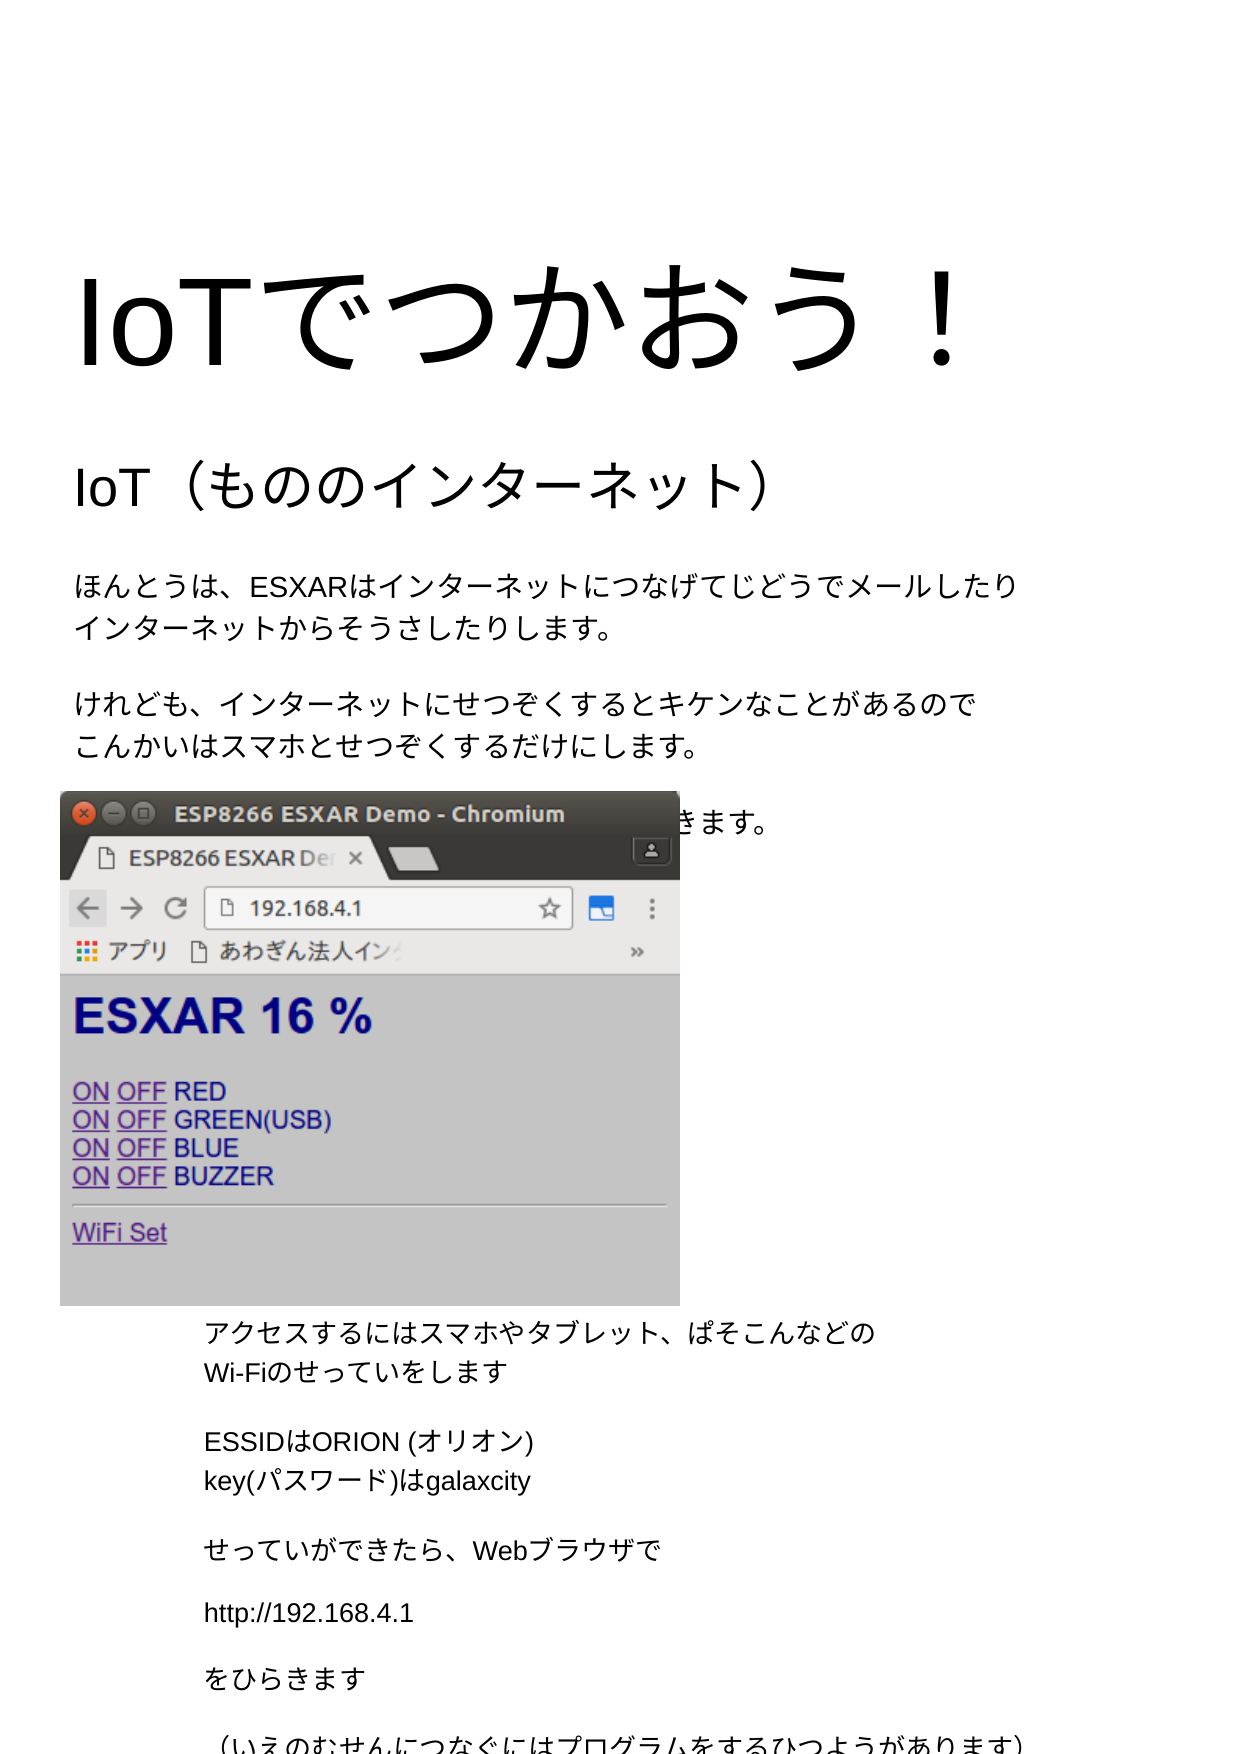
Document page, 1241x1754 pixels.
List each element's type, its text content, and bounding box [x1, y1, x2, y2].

text_box IoTでつかおう！ IoT（もののインターネット） ほんとうは、ESXARはインターネットにつなげてじどうでメールしたり インターネットからそうさしたりします。 けれども、インターネットにせつぞくするとキケンなことがあるので こんかいはスマホとせつぞくするだけにします。 スマホからESXARがみえたりそうさしたりできます。 [59, 212, 1188, 1747]
text_box アクセスするにはスマホやタブレット、ぱそこんなどの Wi-Fiのせっていをします ESSIDはORION (オリオン) key(パスワード)はgalaxcity せっていができたら、Webブラウザで http://192.168.4.1 をひらきます （いえのむせんにつなぐにはプログラムをするひつようがあります） [189, 1305, 951, 1704]
picture [60, 791, 680, 1306]
